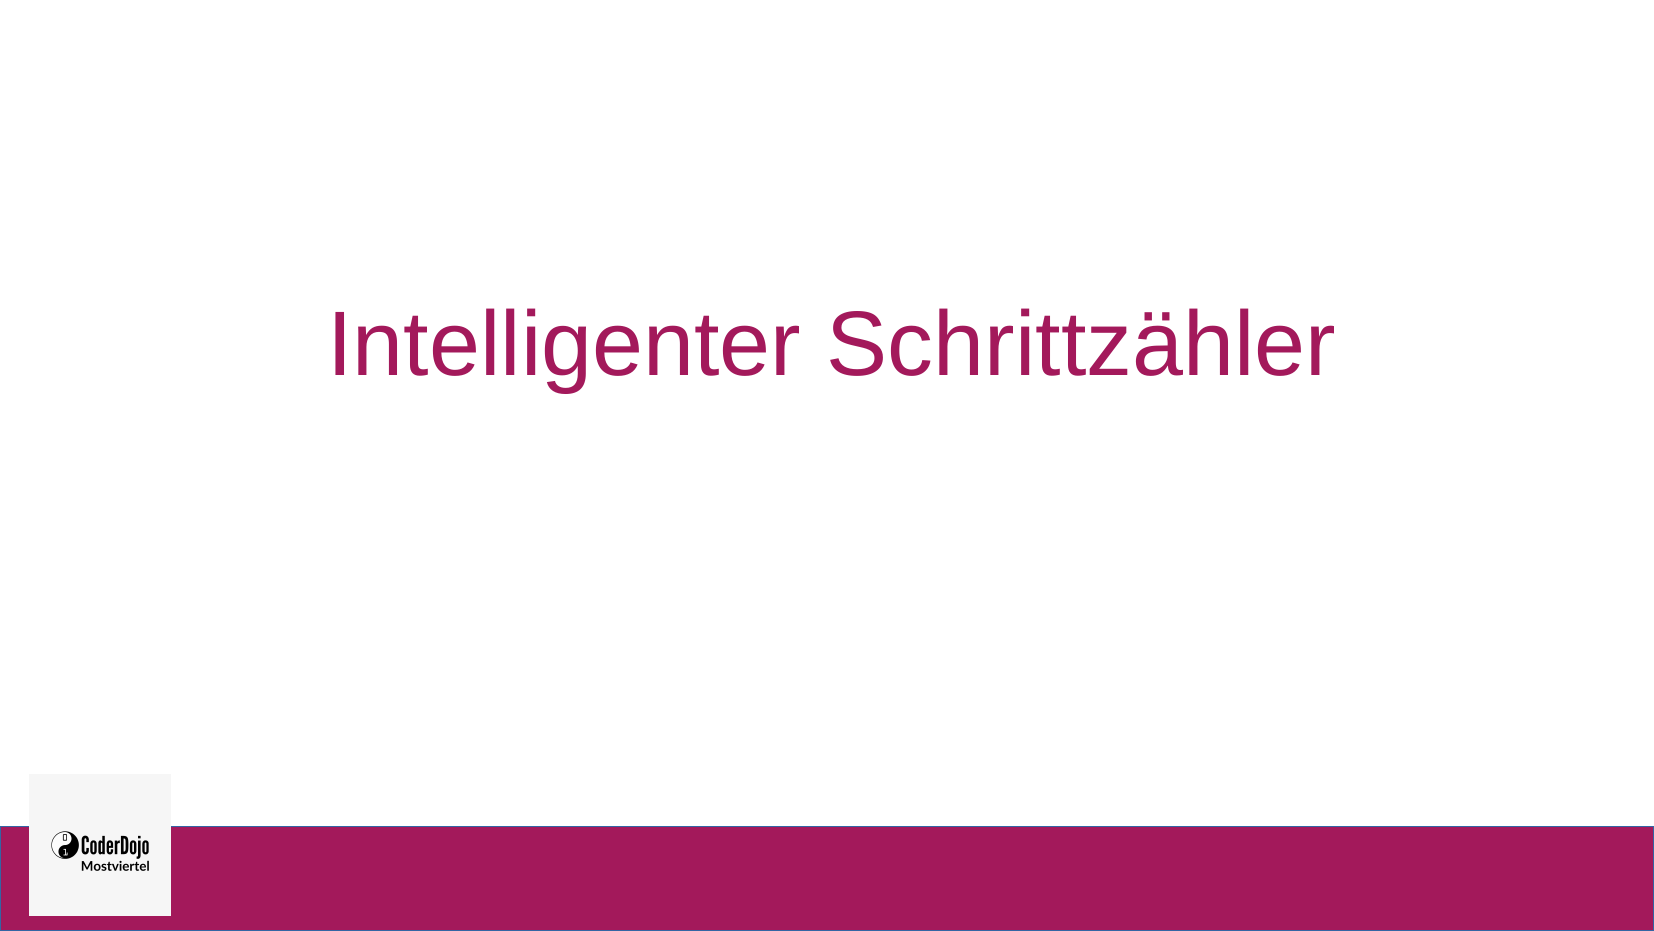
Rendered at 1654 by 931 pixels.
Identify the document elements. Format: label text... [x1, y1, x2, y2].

picture [29, 774, 171, 916]
title Intelligenter Schrittzähler [88, 265, 1577, 422]
